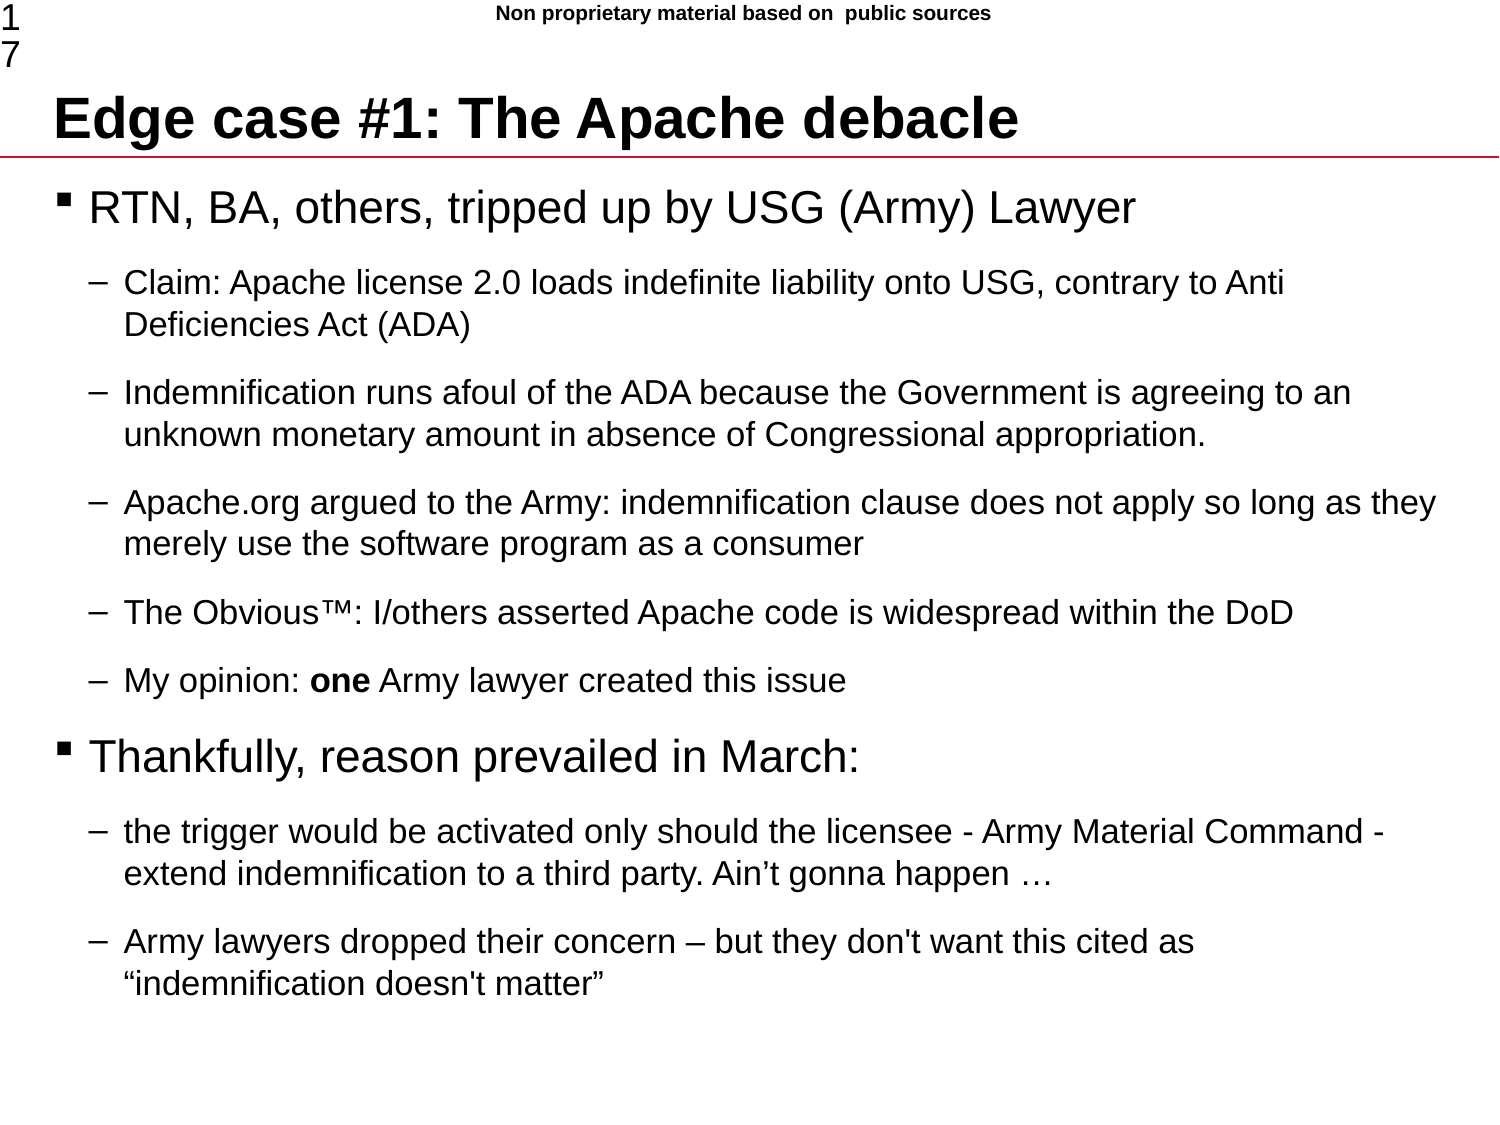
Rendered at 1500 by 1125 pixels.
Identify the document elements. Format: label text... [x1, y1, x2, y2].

list RTN, BA, others, tripped up by USG (Army) Lawyer Claim: Apache license 2.0 loads indefinite liability onto USG, contrary to Anti Deficiencies Act (ADA) Indemnification runs afoul of the ADA because the Government is agreeing to an unknown monetary amount in absence of Congressional appropriation. Apache.org argued to the Army: indemnification clause does not apply so long as they merely use the software program as a consumer The Obvious™: I/others asserted Apache code is widespread within the DoD My opinion: one Army lawyer created this issue Thankfully, reason prevailed in March: the trigger would be activated only should the licensee - Army Material Command - extend indemnification to a third party. Ain’t gonna happen … Army lawyers dropped their concern – but they don't want this cited as “indemnification doesn't matter” [38, 170, 1461, 1011]
title Edge case #1: The Apache debacle [38, 35, 1225, 158]
